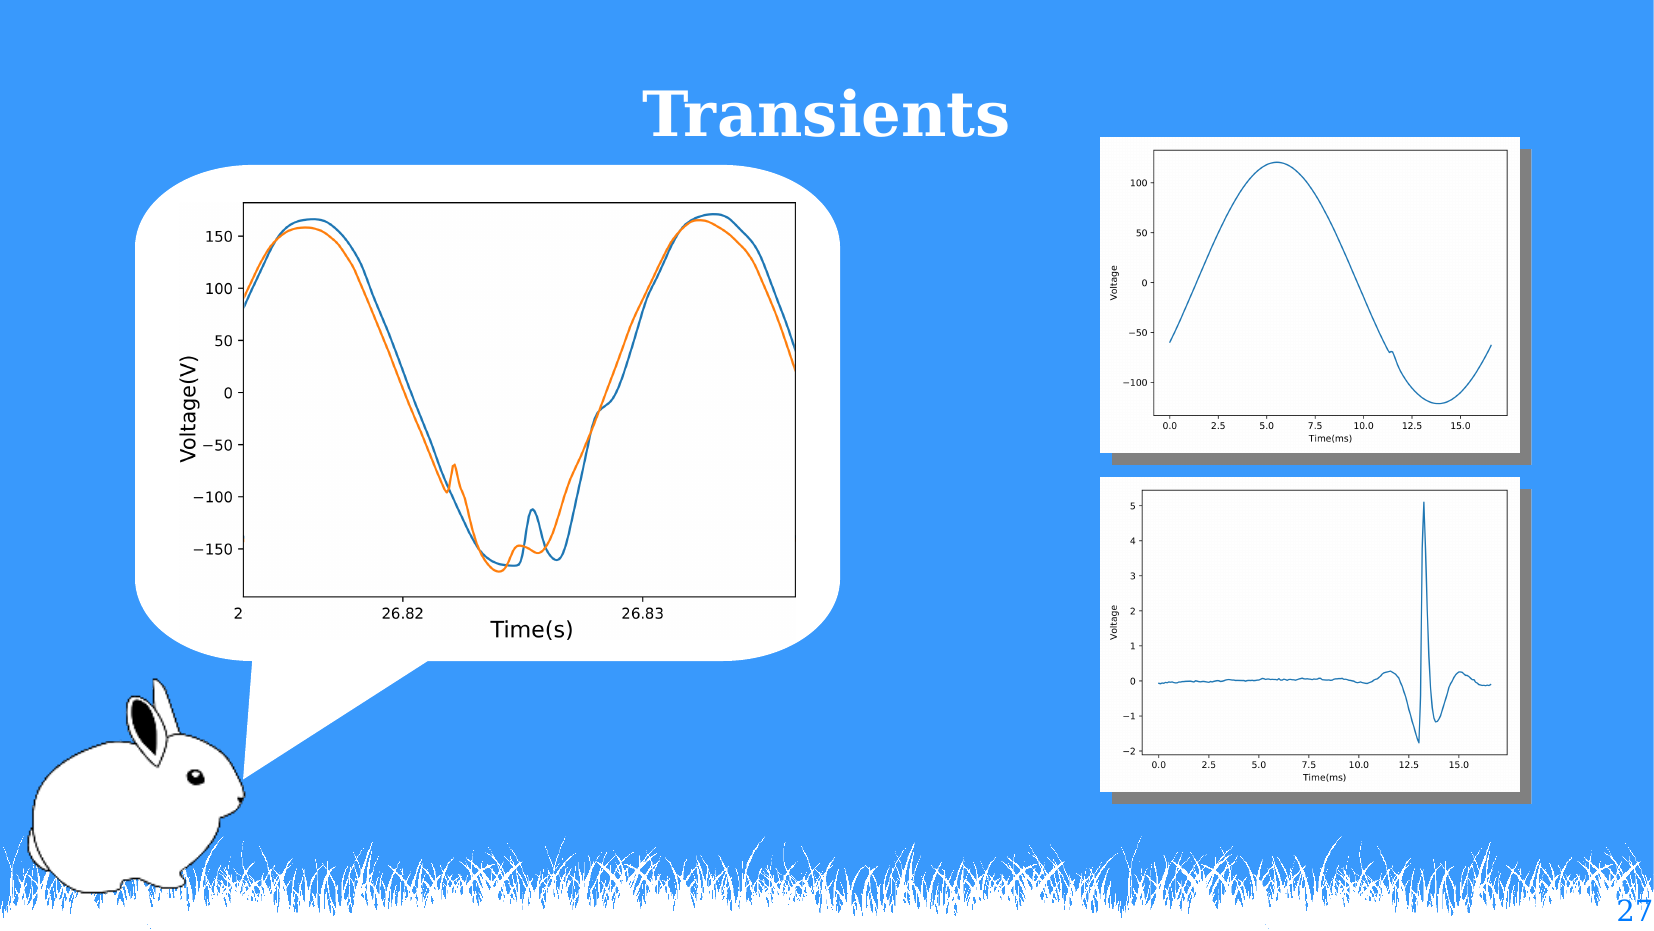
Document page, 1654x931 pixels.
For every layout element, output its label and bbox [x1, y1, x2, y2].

text_box [135, 164, 841, 756]
title [82, 37, 1571, 193]
picture [0, 0, 1654, 931]
